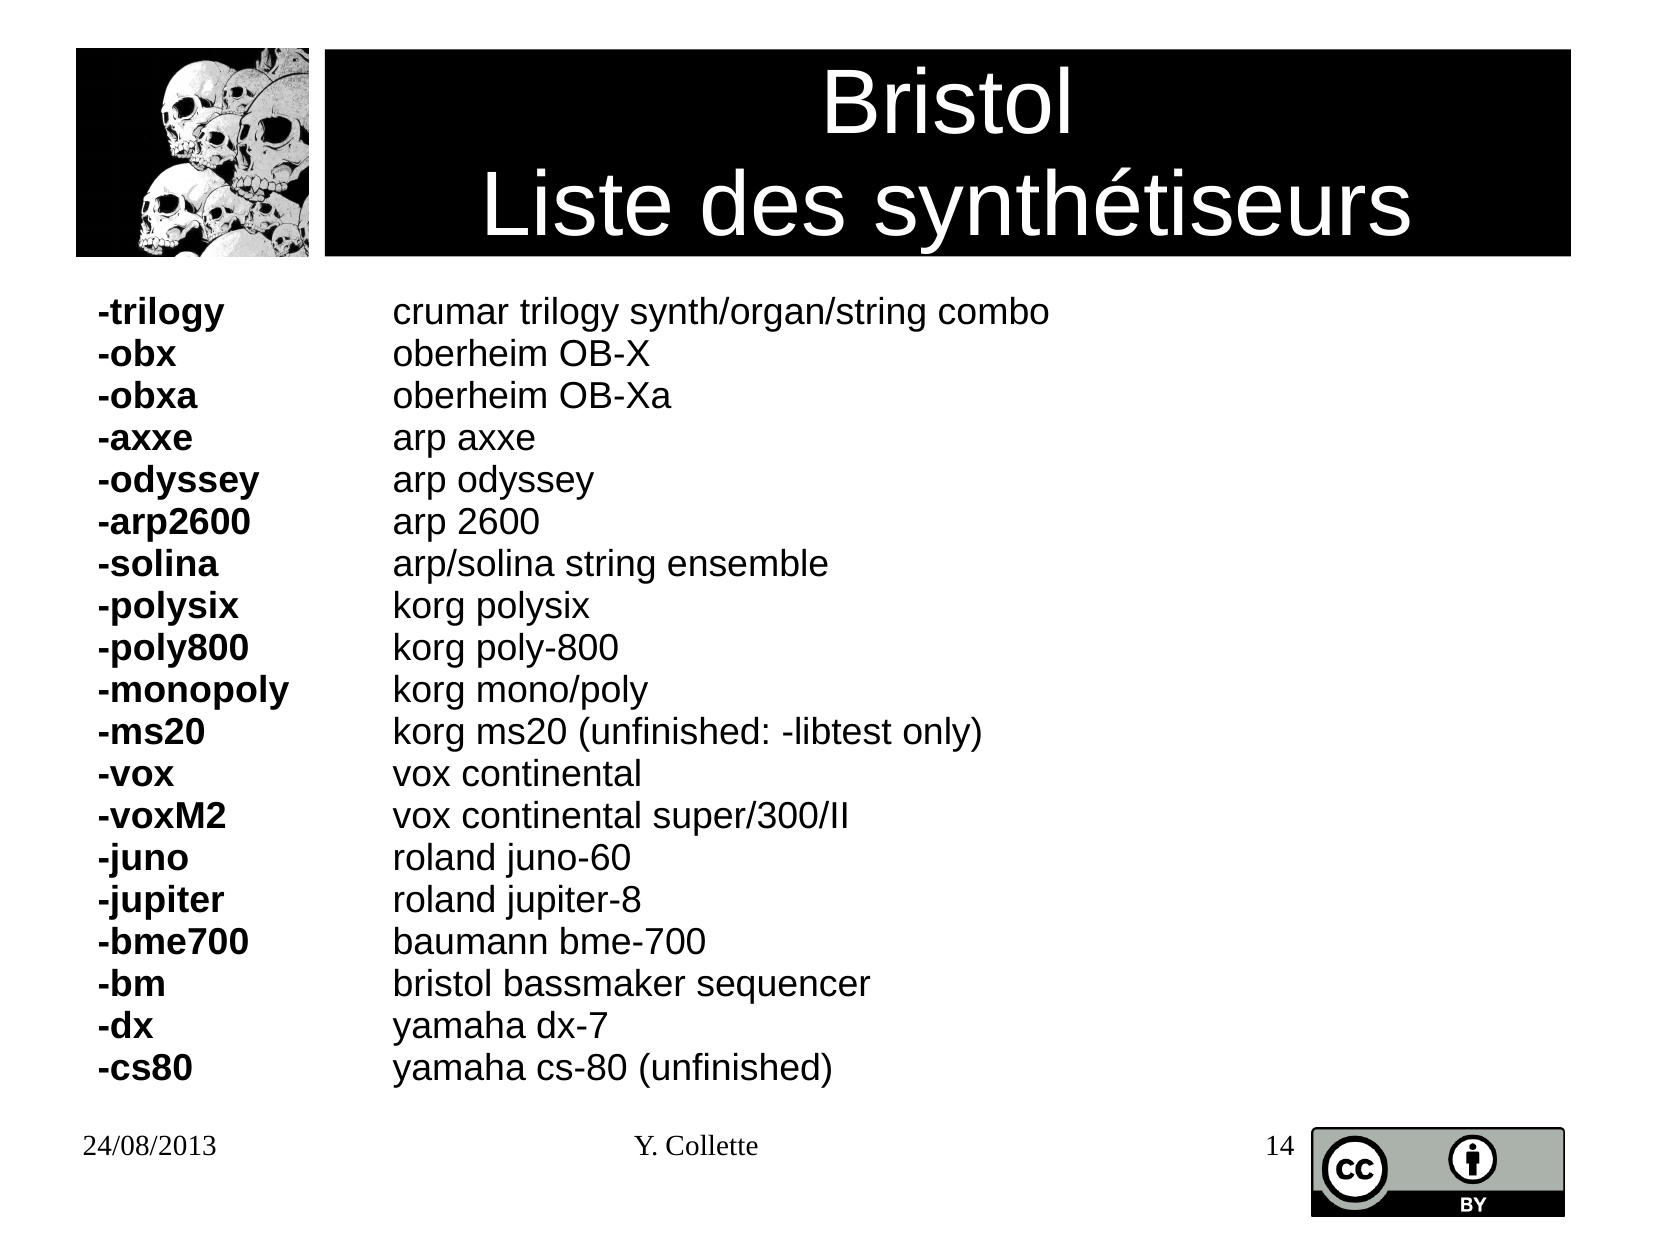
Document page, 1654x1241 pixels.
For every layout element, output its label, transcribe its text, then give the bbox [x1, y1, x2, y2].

title Bristol Liste des synthétiseurs [324, 49, 1571, 257]
text_box -trilogy crumar trilogy synth/organ/string combo -obx oberheim OB-X -obxa oberheim OB-Xa -axxe arp axxe -odyssey arp odyssey -arp2600 arp 2600 -solina arp/solina string ensemble -polysix korg polysix -poly800 korg poly-800 -monopoly korg mono/poly -ms20 korg ms20 (unfinished: -libtest only) -vox vox continental -voxM2 vox continental super/300/II -juno roland juno-60 -jupiter roland jupiter-8 -bme700 baumann bme-700 -bm bristol bassmaker sequencer -dx yamaha dx-7 -cs80 yamaha cs-80 (unfinished) [82, 283, 1571, 1097]
picture [1311, 1127, 1565, 1217]
picture [76, 48, 309, 257]
